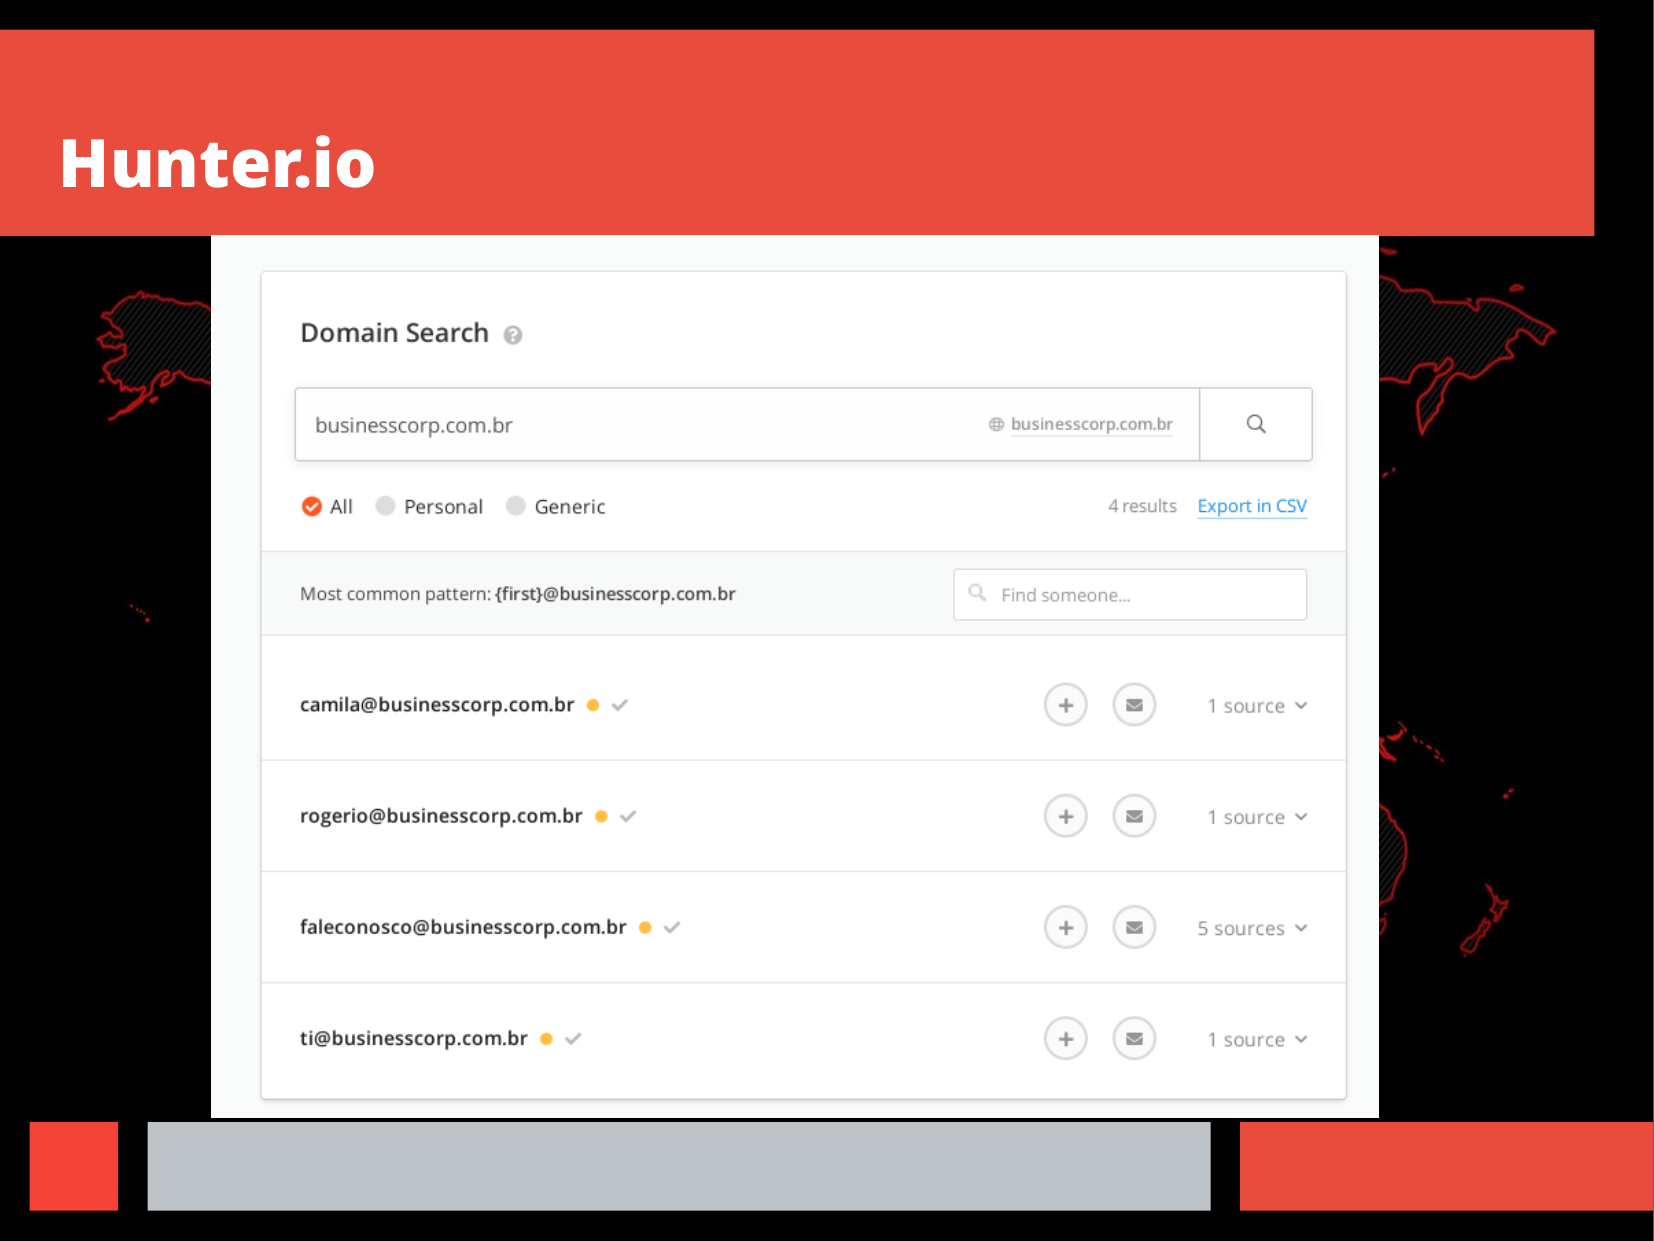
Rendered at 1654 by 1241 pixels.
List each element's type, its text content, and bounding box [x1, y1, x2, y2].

picture [0, 0, 1654, 1241]
title Hunter.io [59, 59, 1595, 207]
